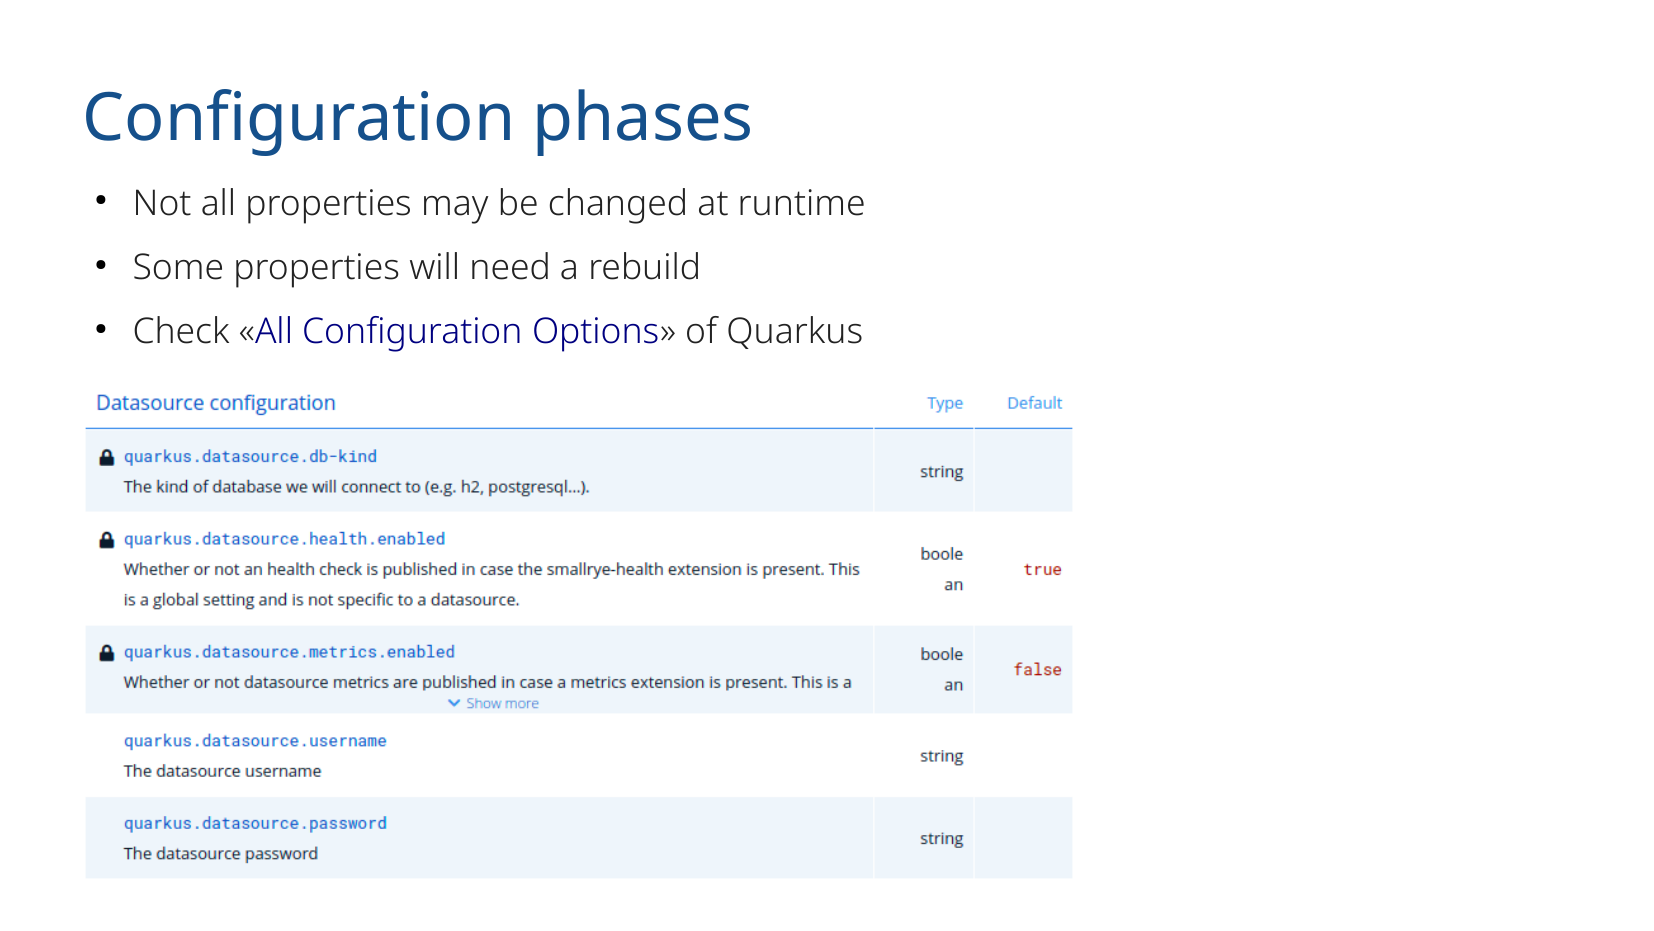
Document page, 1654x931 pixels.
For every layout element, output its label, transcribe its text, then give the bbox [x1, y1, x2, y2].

picture [82, 386, 1075, 881]
title Configuration phases [82, 37, 1571, 193]
list Not all properties may be changed at runtime Some properties will need a rebuild Check «All Configuration Options» of Quarkus [82, 177, 1583, 355]
